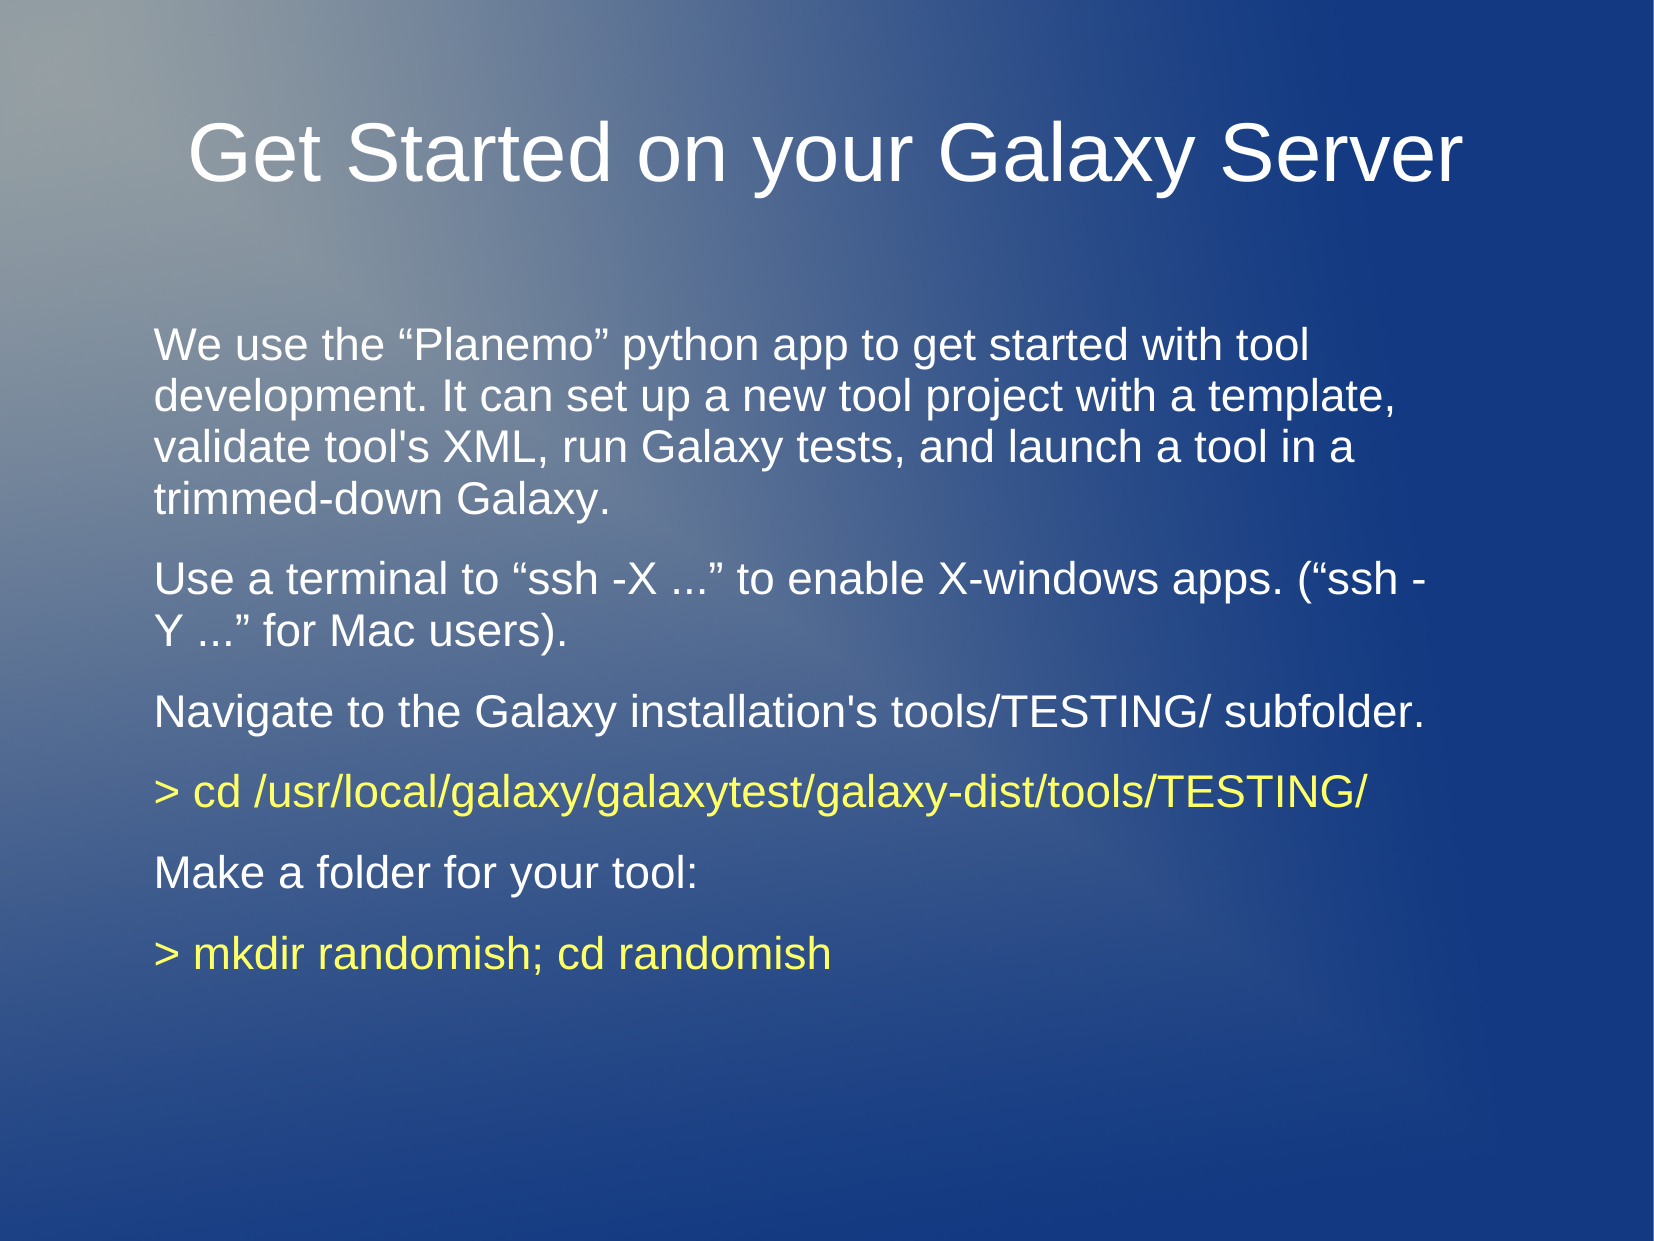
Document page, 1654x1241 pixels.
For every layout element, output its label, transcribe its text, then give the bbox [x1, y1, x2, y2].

list We use the “Planemo” python app to get started with tool development. It can set up a new tool project with a template, validate tool's XML, run Galaxy tests, and launch a tool in a trimmed-down Galaxy. Use a terminal to “ssh -X ...” to enable X-windows apps. (“ssh -Y ...” for Mac users). Navigate to the Galaxy installation's tools/TESTING/ subfolder. > cd /usr/local/galaxy/galaxytest/galaxy-dist/tools/TESTING/ Make a folder for your tool: > mkdir randomish; cd randomish [153, 318, 1512, 1113]
picture [0, 0, 1654, 1241]
title Get Started on your Galaxy Server [82, 49, 1571, 257]
